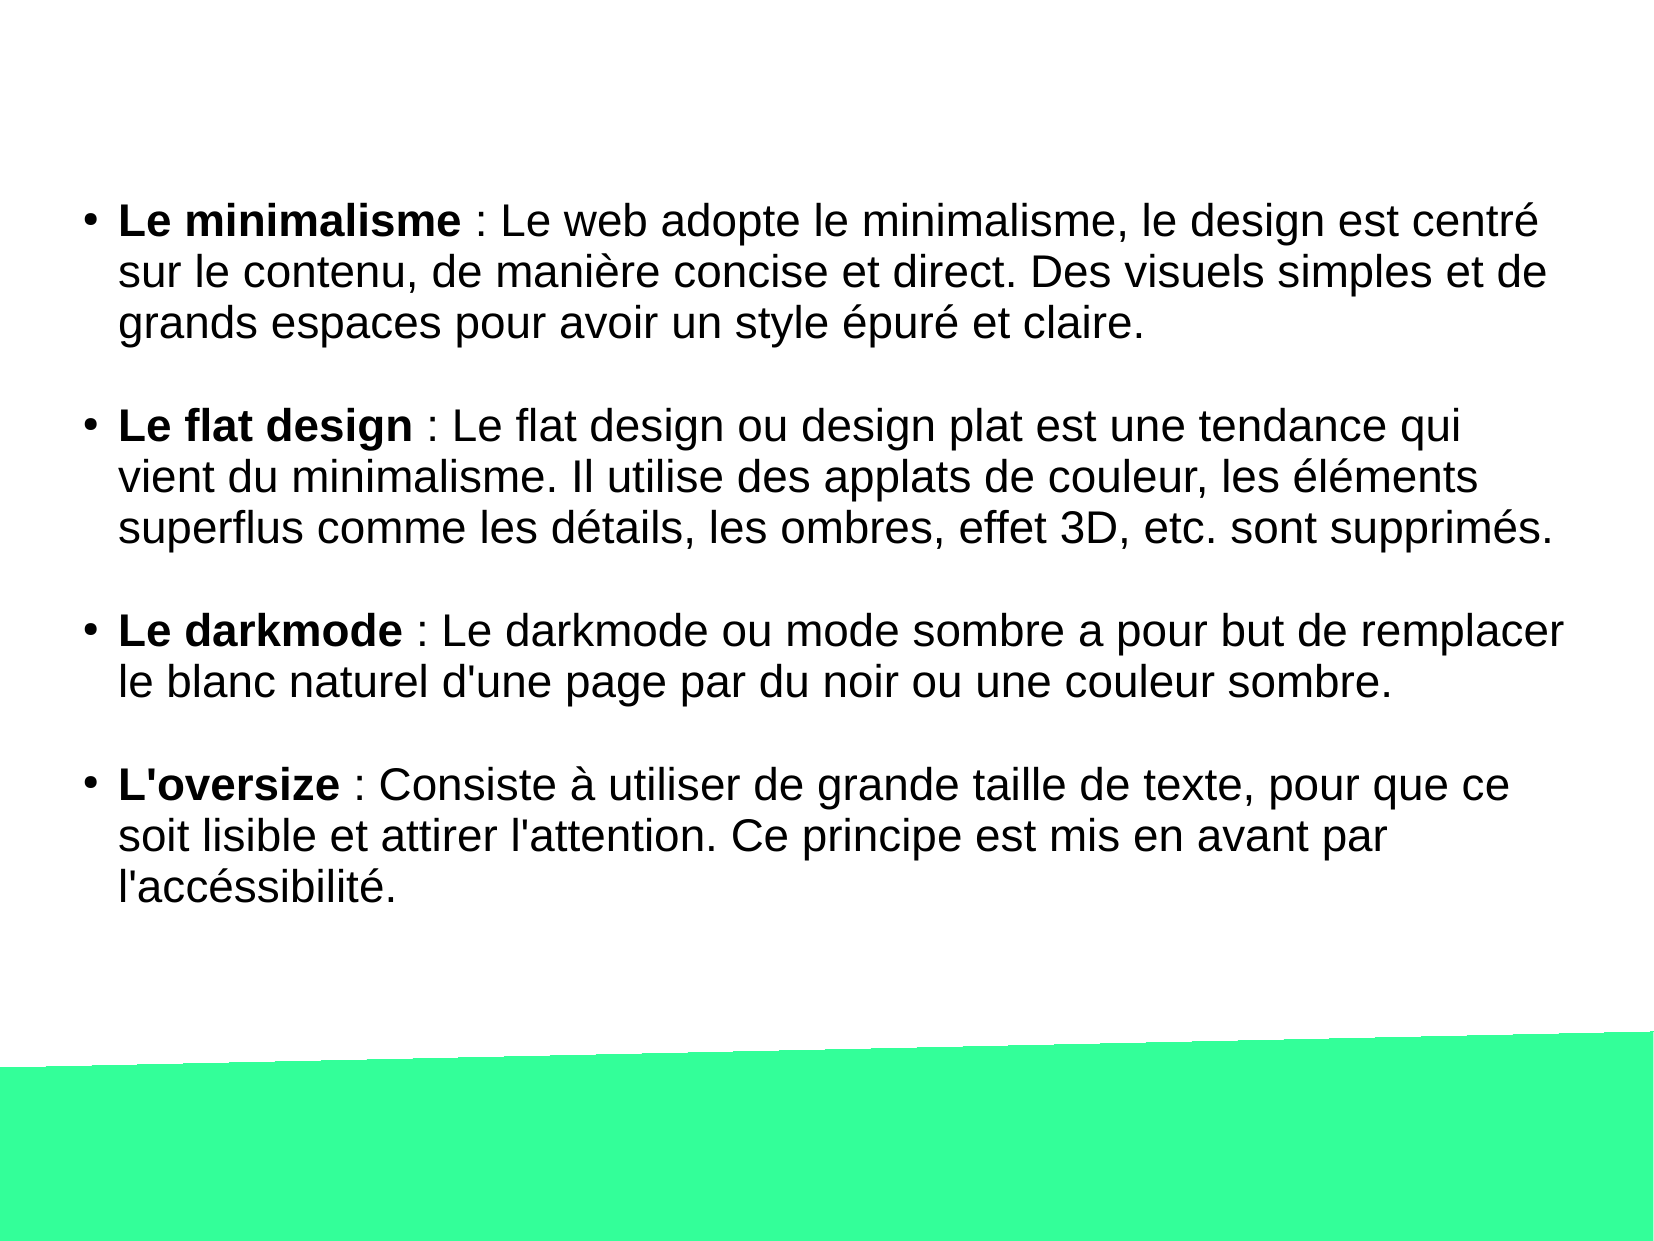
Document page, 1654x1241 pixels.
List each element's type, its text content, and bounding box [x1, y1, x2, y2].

text_box [0, 1031, 1654, 1241]
subtitle Le minimalisme : Le web adopte le minimalisme, le design est centré sur le contenu, de manière concise et direct. Des visuels simples et de grands espaces pour avoir un style épuré et claire. Le flat design : Le flat design ou design plat est une tendance qui vient du minimalisme. Il utilise des applats de couleur, les éléments superflus comme les détails, les ombres, effet 3D, etc. sont supprimés. Le darkmode : Le darkmode ou mode sombre a pour but de remplacer le blanc naturel d'une page par du noir ou une couleur sombre. L'oversize : Consiste à utiliser de grande taille de texte, pour que ce soit lisible et attirer l'attention. Ce principe est mis en avant par l'accéssibilité. [82, 49, 1571, 1066]
